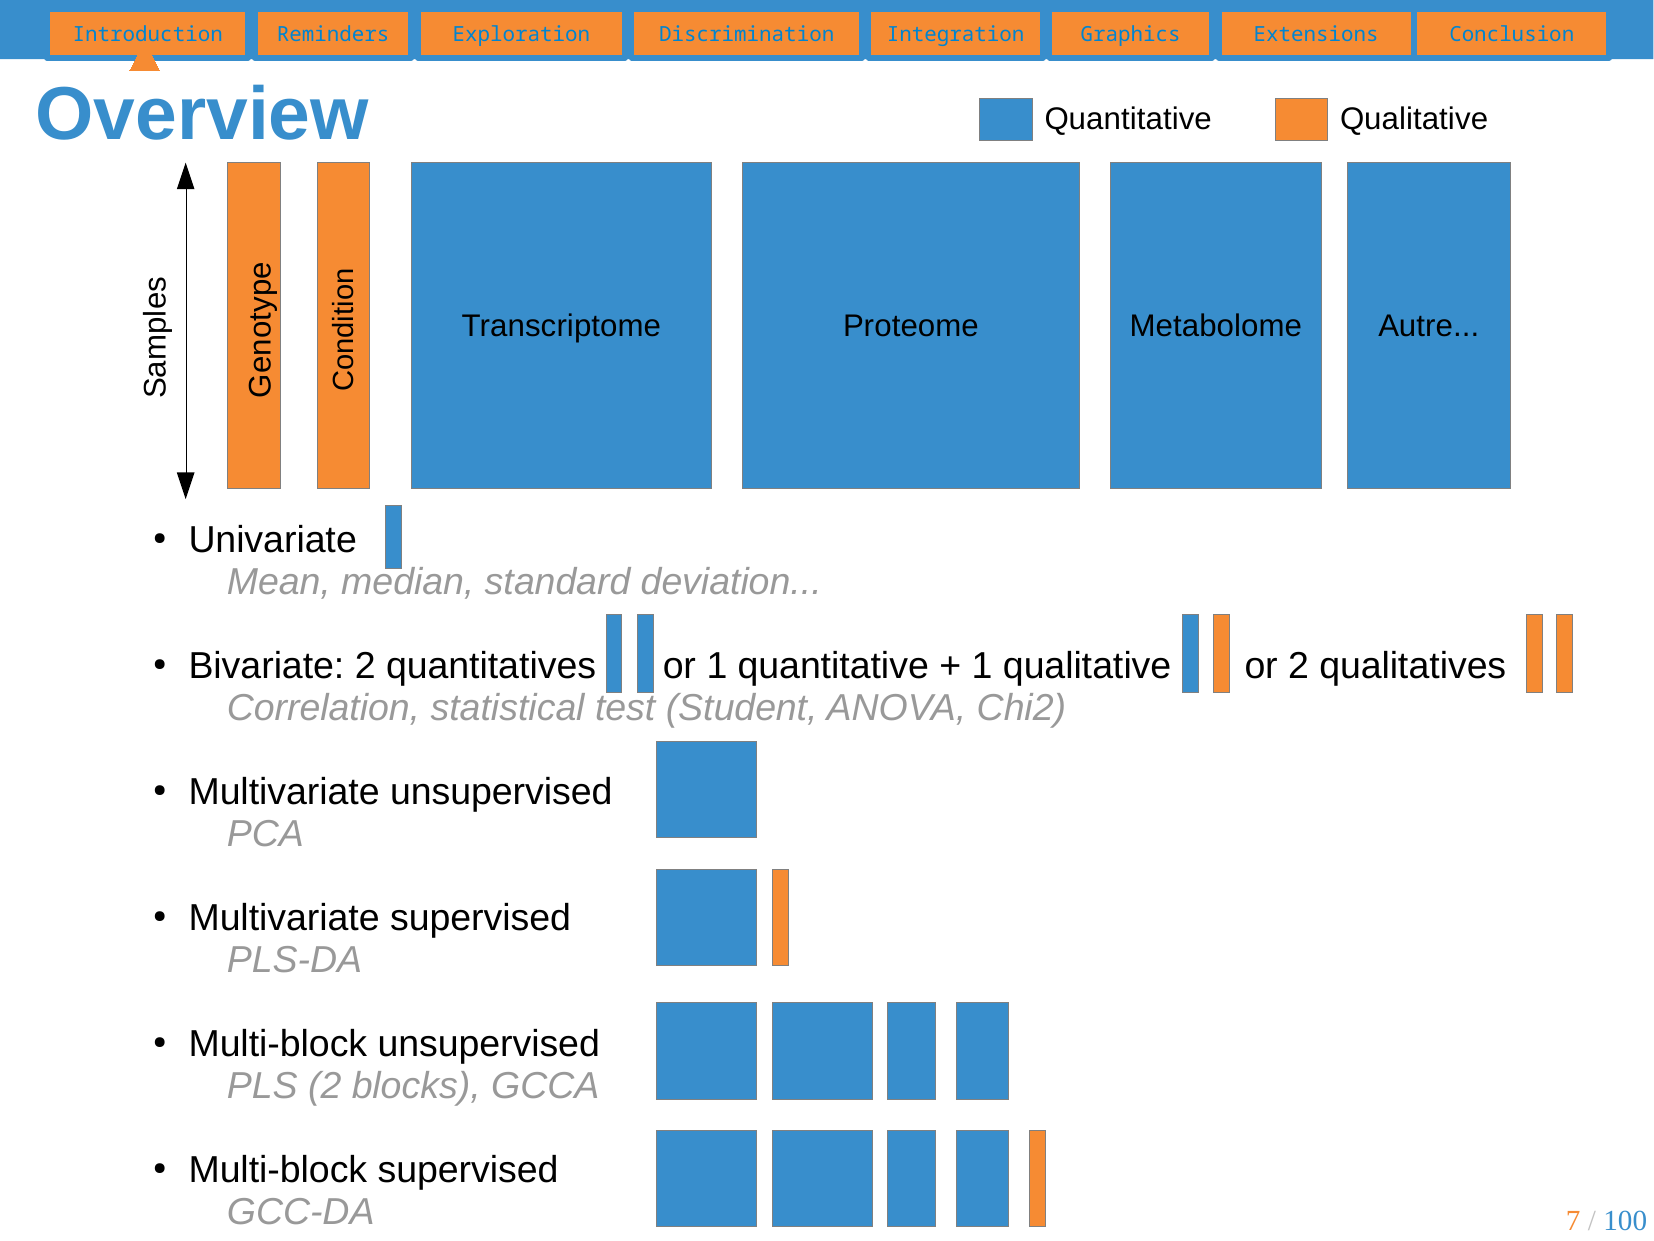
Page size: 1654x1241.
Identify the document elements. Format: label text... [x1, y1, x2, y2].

text_box Qualitative [1325, 94, 1536, 145]
text_box [656, 741, 757, 838]
text_box [1526, 614, 1543, 693]
text_box Condition [319, 238, 367, 422]
text_box Autre... [1347, 162, 1511, 489]
text_box [1213, 614, 1230, 693]
text_box Quantitative [1029, 94, 1241, 145]
text_box [1182, 614, 1199, 693]
text_box [606, 614, 622, 693]
text_box [227, 162, 281, 489]
text_box [772, 869, 789, 966]
text_box Metabolome [1110, 162, 1322, 489]
text_box [772, 1002, 873, 1100]
text_box Genotype [235, 238, 285, 422]
text_box [637, 614, 654, 693]
text_box [887, 1130, 936, 1227]
text_box Proteome [742, 162, 1080, 489]
text_box Univariate Mean, median, standard deviation... Bivariate: 2 quantitatives or 1 quantitative + 1 qualitative or 2 qualitatives Correlation, statistical test (Student, ANOVA, Chi2) Multivariate unsupervised PCA Multivariate supervised PLS-DA Multi-block unsupervised PLS (2 blocks), GCCA Multi-block supervised GCC-DA [138, 511, 1630, 1241]
text_box [887, 1002, 936, 1100]
text_box [317, 162, 370, 489]
text_box [1556, 614, 1573, 693]
text_box Samples [129, 238, 215, 437]
text_box [656, 1130, 757, 1227]
text_box Transcriptome [411, 162, 712, 489]
text_box [129, 41, 160, 71]
text_box [1029, 1130, 1046, 1227]
text_box [956, 1130, 1009, 1227]
title Overview [35, 61, 1571, 166]
text_box [1275, 98, 1325, 141]
text_box [656, 869, 757, 966]
text_box [385, 505, 402, 569]
text_box [772, 1130, 873, 1227]
text_box [979, 98, 1029, 141]
text_box [956, 1002, 1009, 1100]
text_box [656, 1002, 757, 1100]
